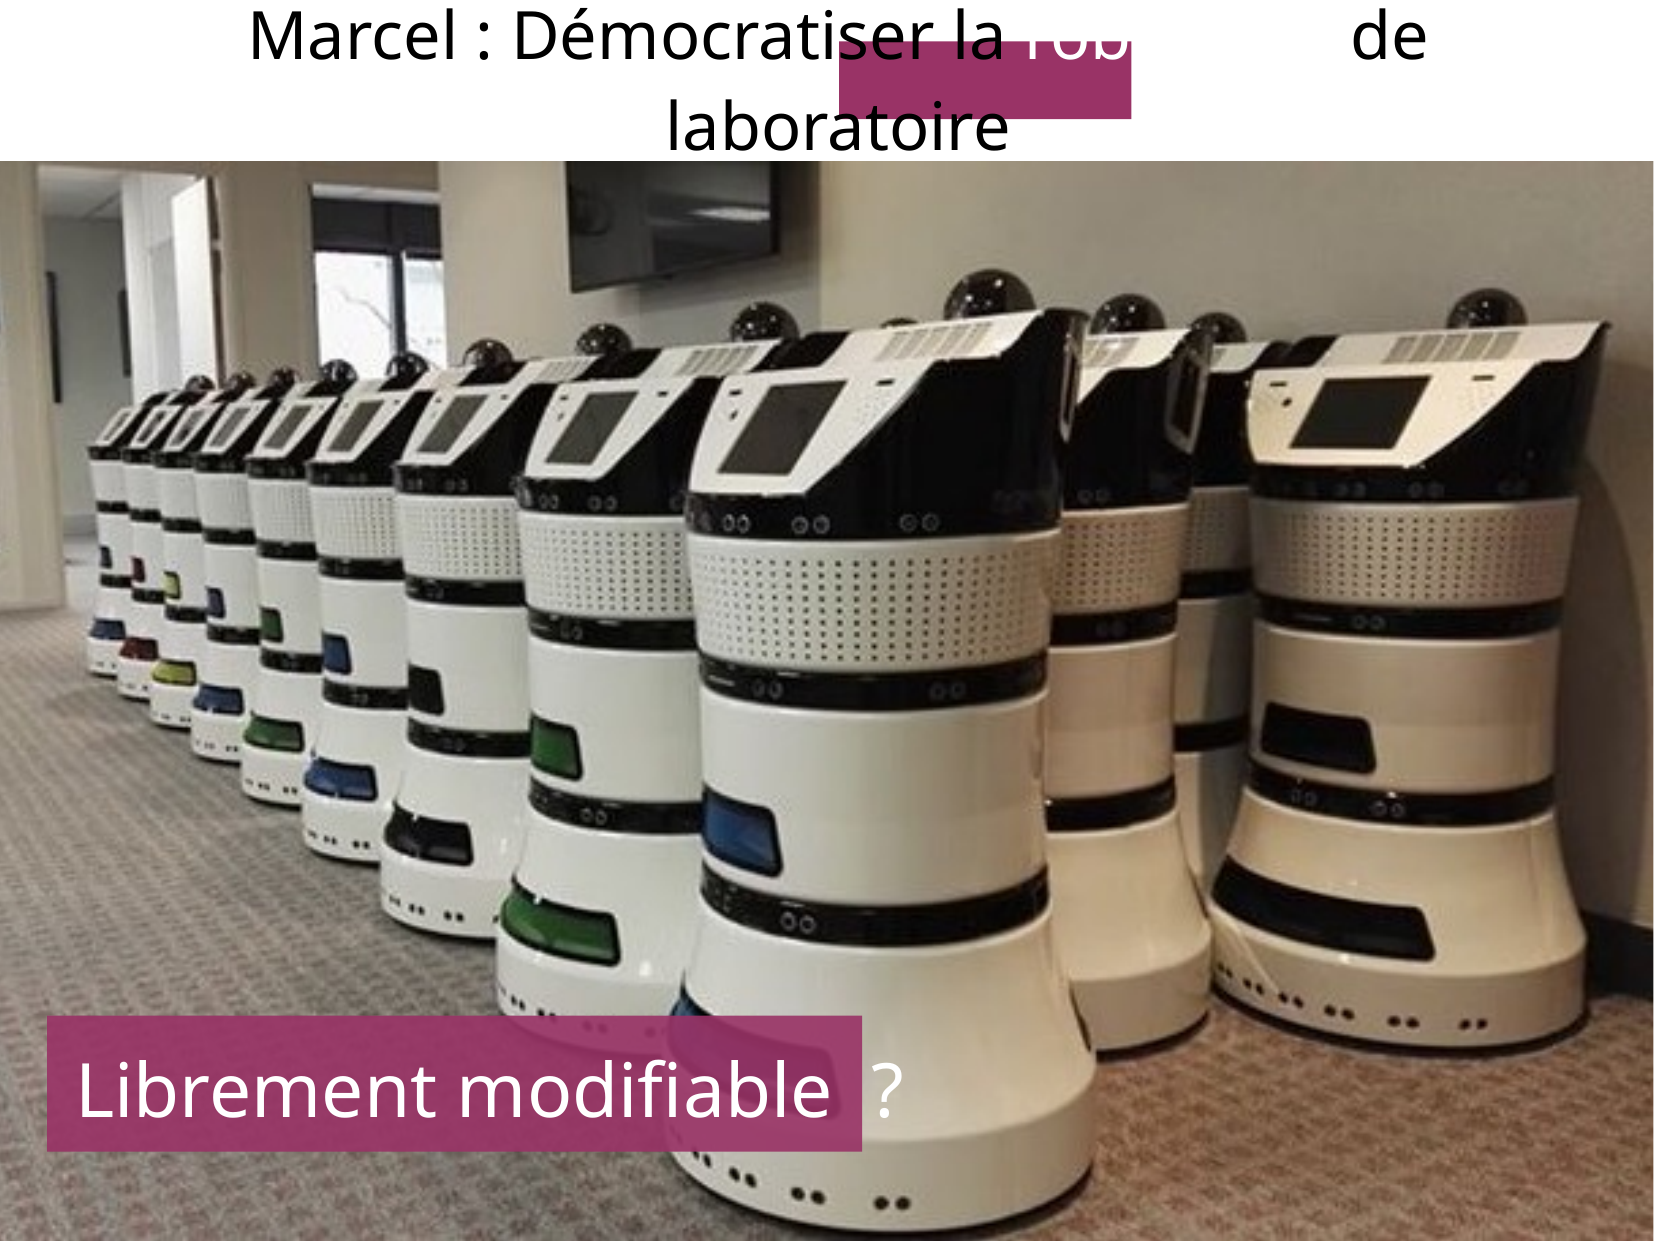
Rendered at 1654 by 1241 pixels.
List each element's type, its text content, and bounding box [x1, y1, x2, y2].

title Marcel : Démocratiser la robotique de laboratoire [94, 35, 1583, 123]
text_box Librement modifiable ? [60, 1029, 851, 1142]
picture [0, 161, 1654, 1241]
text_box [47, 1015, 863, 1152]
